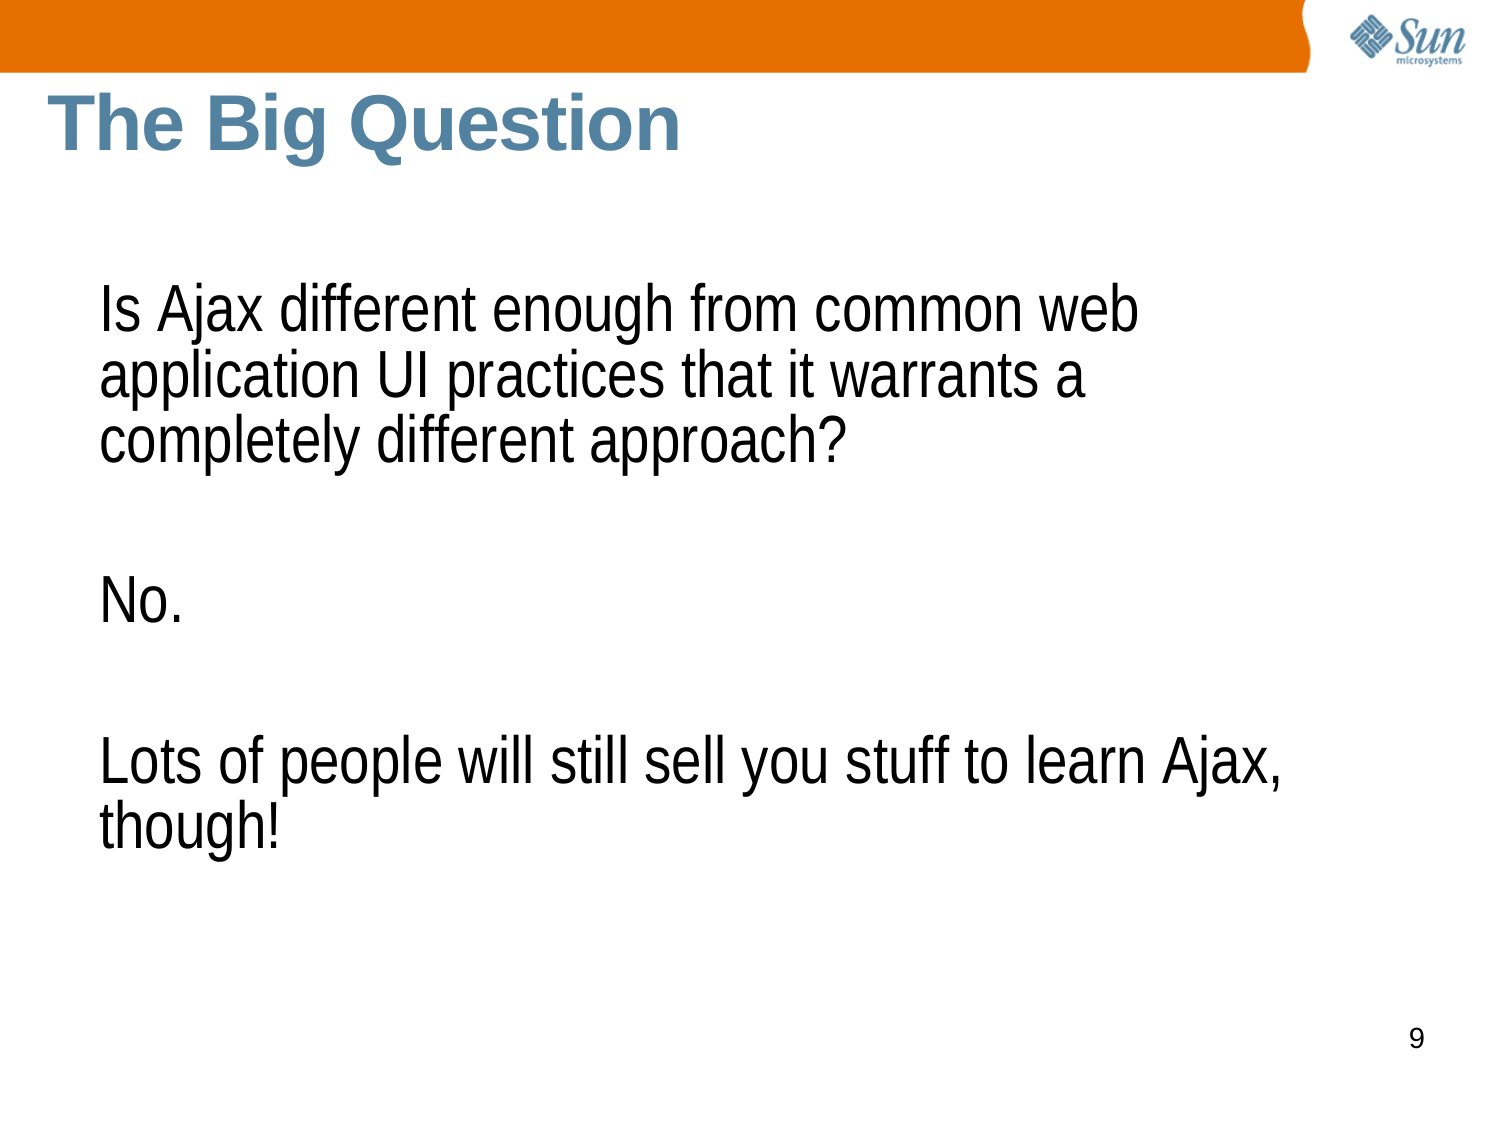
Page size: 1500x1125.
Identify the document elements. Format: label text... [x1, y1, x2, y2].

text_box Is Ajax different enough from common web application UI practices that it warrants a completely different approach? No. Lots of people will still sell you stuff to learn Ajax, though! [99, 279, 1334, 875]
picture [0, 0, 1500, 75]
title The Big Question [48, 86, 1410, 191]
